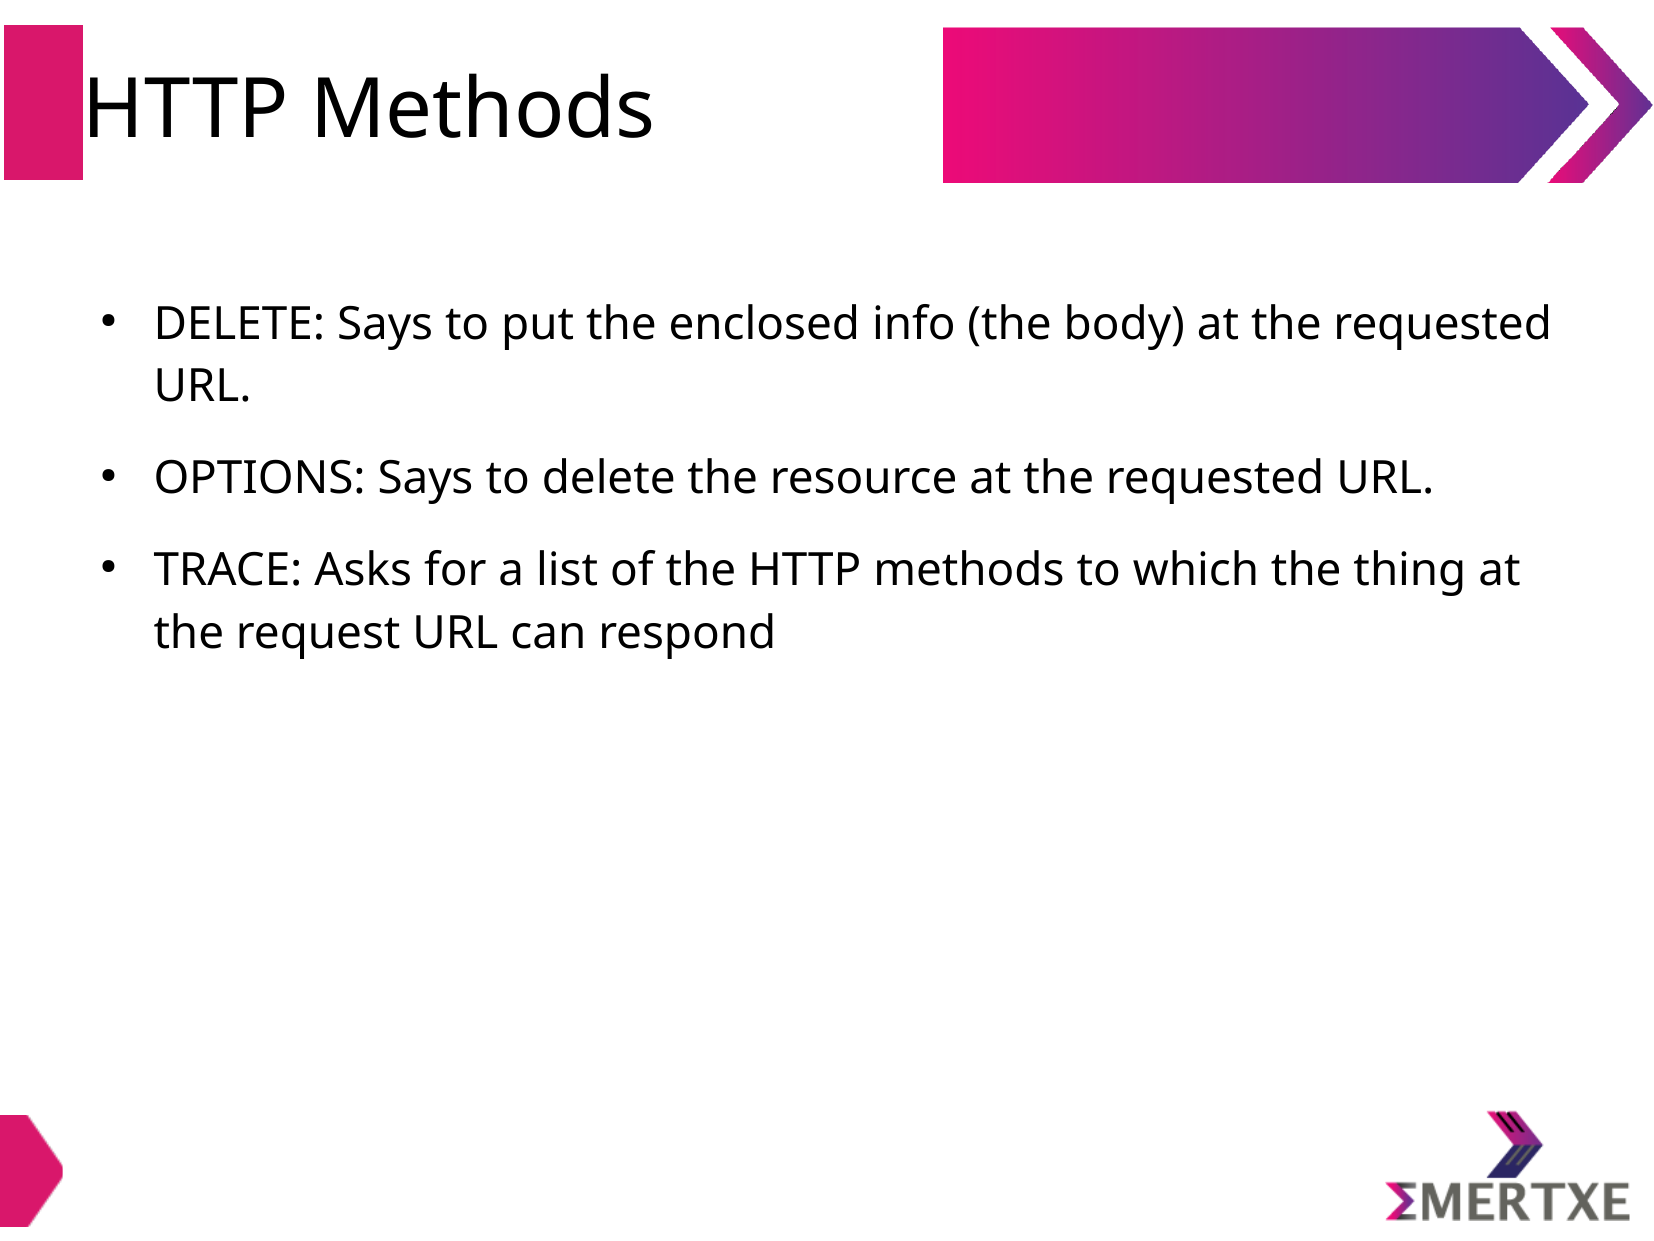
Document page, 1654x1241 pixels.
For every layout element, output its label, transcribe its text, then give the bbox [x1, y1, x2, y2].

title HTTP Methods [82, 2, 1571, 210]
list DELETE: Says to put the enclosed info (the body) at the requested URL. OPTIONS: Says to delete the resource at the requested URL. TRACE: Asks for a list of the HTTP methods to which the thing at the request URL can respond [82, 290, 1571, 1010]
picture [1385, 1107, 1631, 1221]
picture [1571, 27, 1653, 183]
